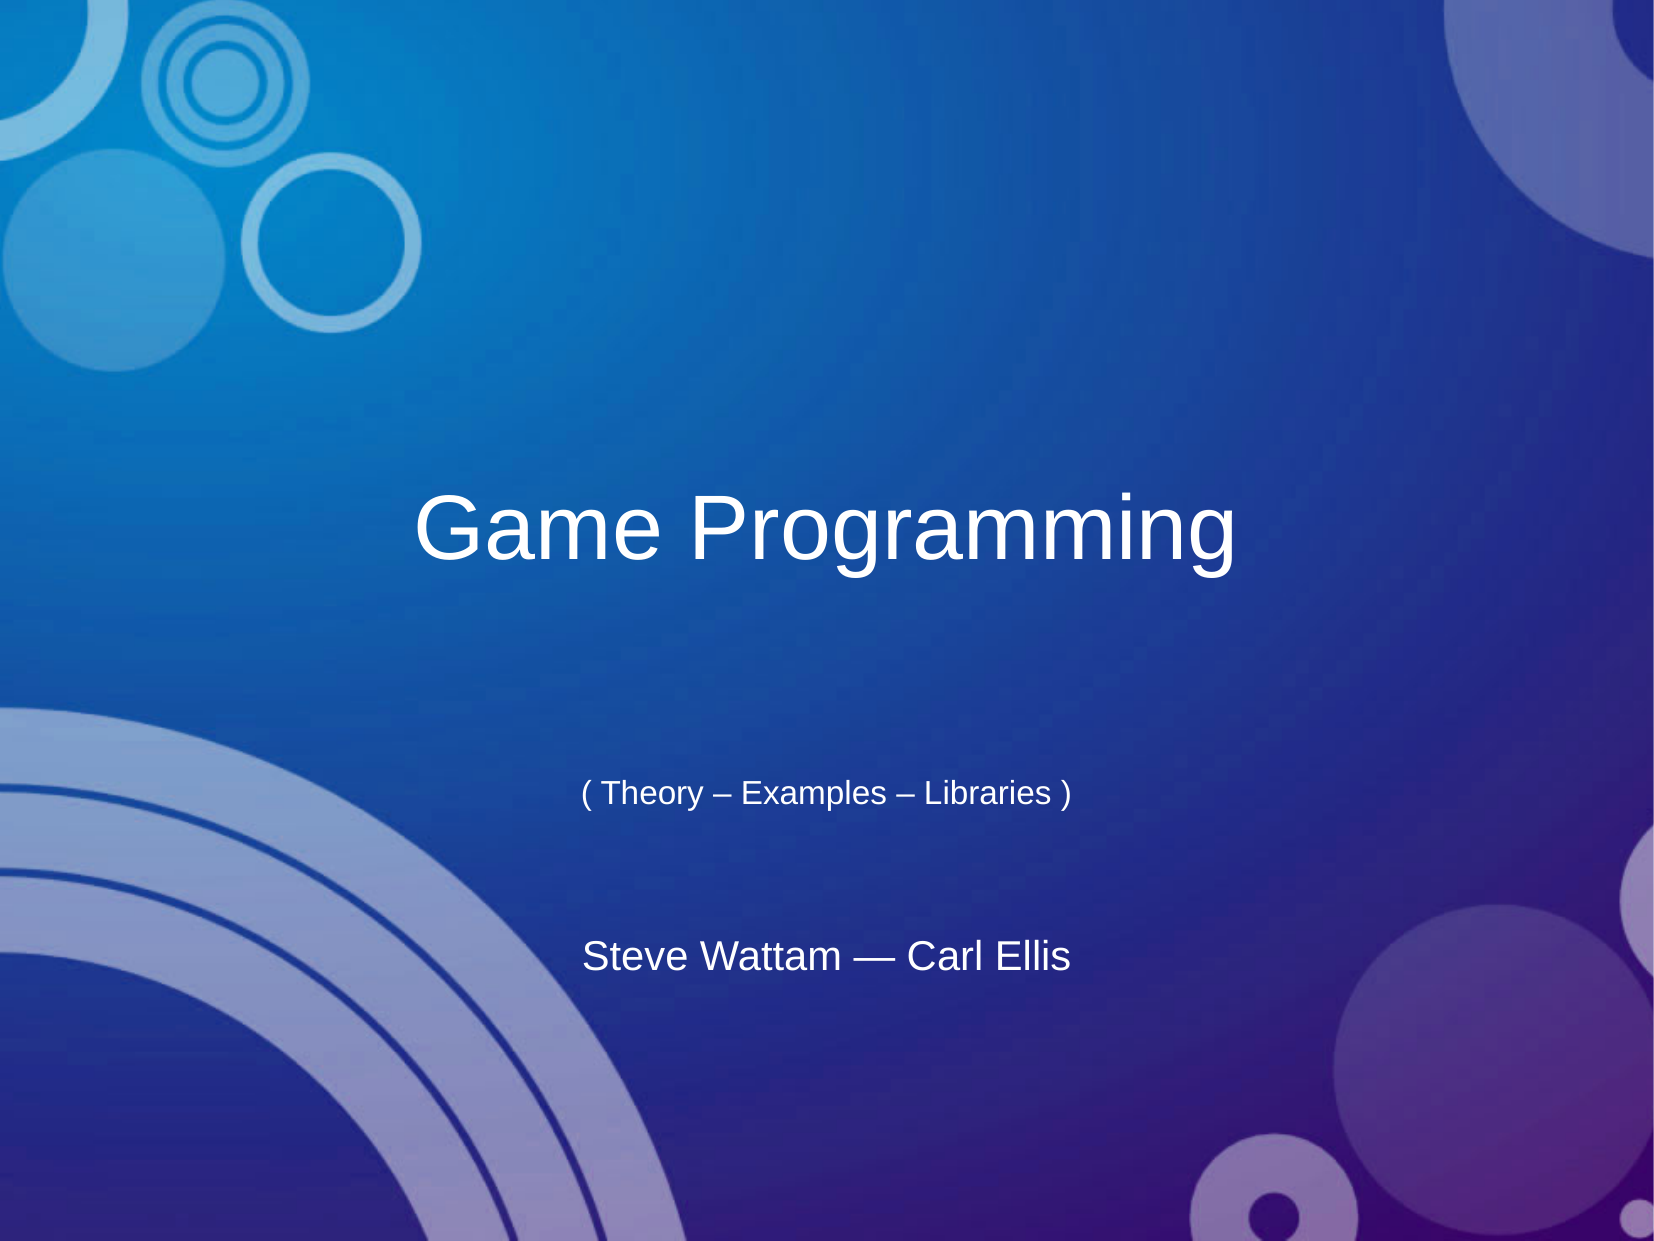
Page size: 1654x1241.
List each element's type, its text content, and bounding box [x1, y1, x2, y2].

picture [0, 0, 1654, 1241]
subtitle Game Programming ( Theory – Examples – Libraries ) Steve Wattam ― Carl Ellis [82, 354, 1571, 1102]
